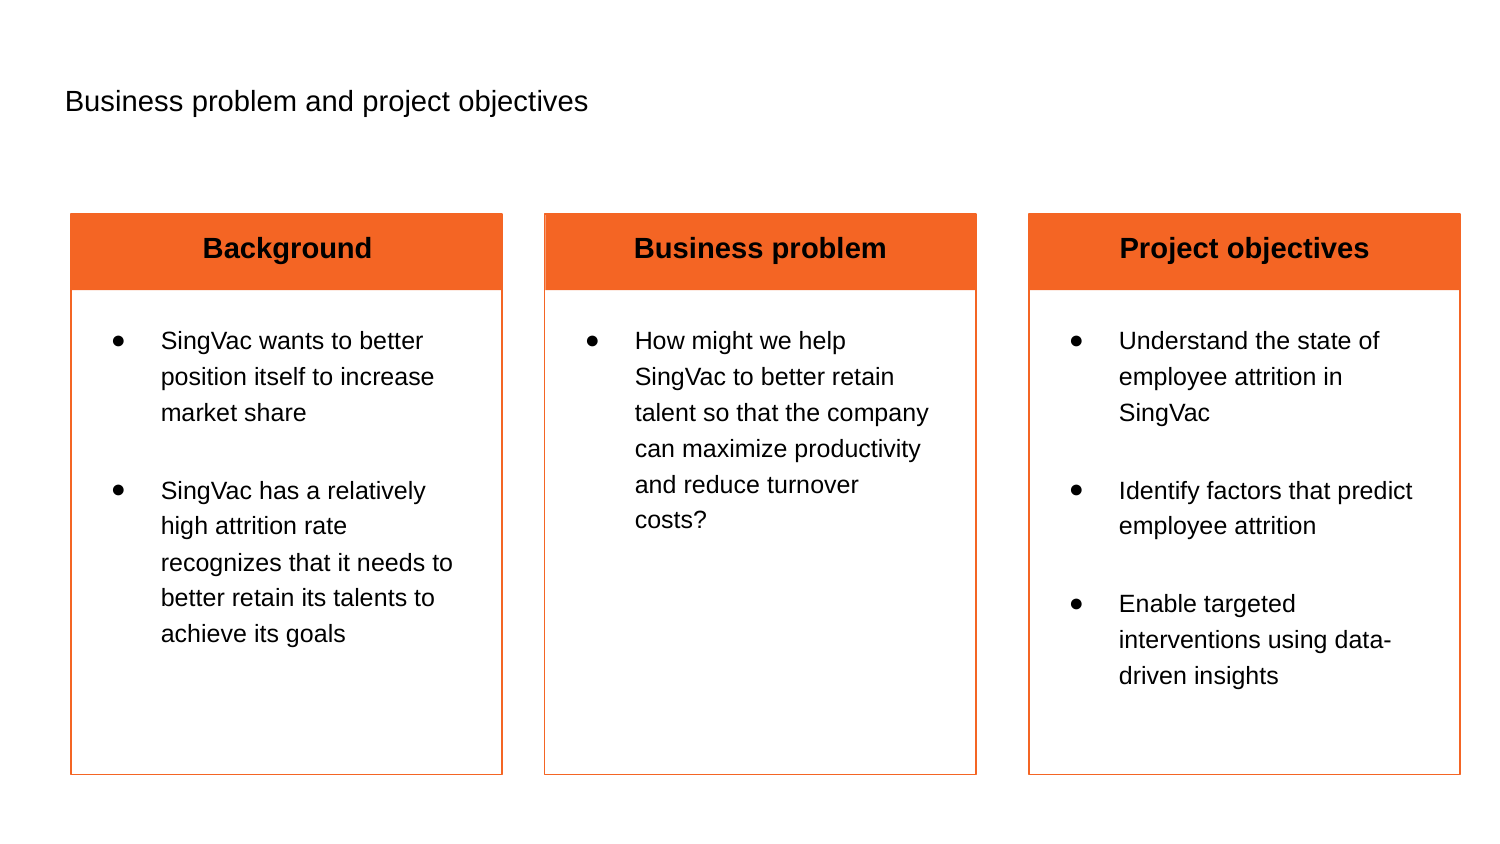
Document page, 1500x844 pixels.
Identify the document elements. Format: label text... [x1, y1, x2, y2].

text_box [72, 215, 501, 291]
text_box [545, 215, 975, 291]
text_box [1030, 215, 1459, 291]
list Understand the state of employee attrition in SingVac Identify factors that predict employee attrition Enable targeted interventions using data-driven insights [1028, 303, 1436, 762]
title Business problem and project objectives [49, 67, 1448, 173]
list Business problem [556, 214, 966, 290]
list How might we help SingVac to better retain talent so that the company can maximize productivity and reduce turnover costs? [544, 303, 952, 762]
list SingVac wants to better position itself to increase market share SingVac has a relatively high attrition rate recognizes that it needs to better retain its talents to achieve its goals [70, 303, 478, 762]
list Background [83, 214, 493, 290]
list Project objectives [1040, 214, 1450, 290]
